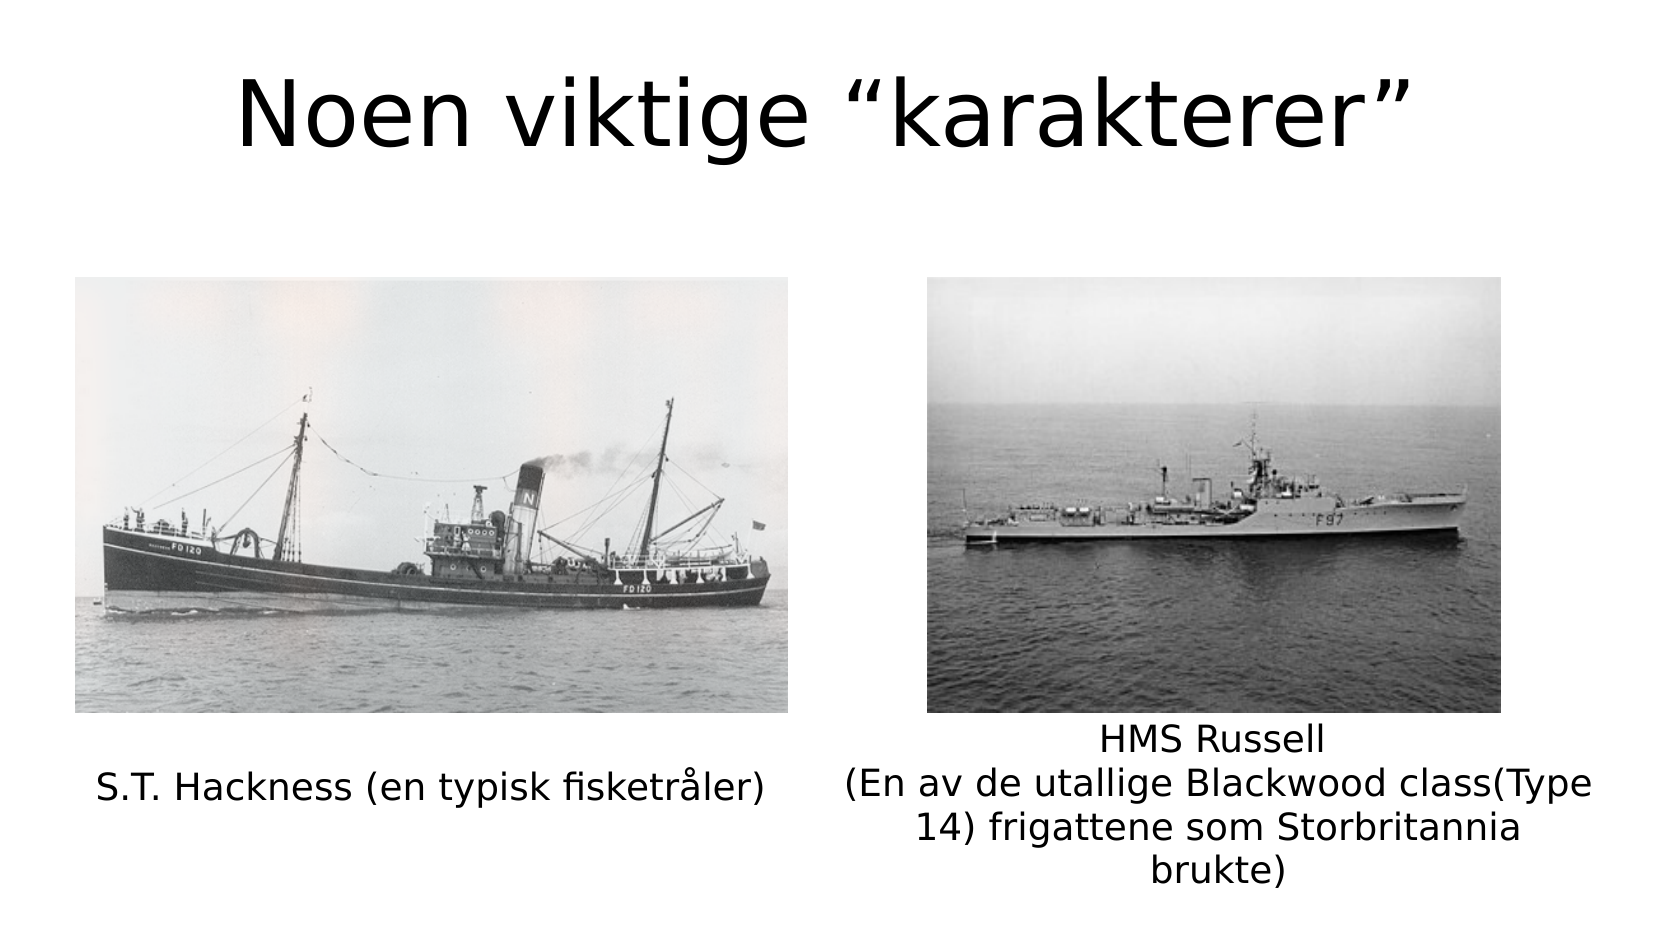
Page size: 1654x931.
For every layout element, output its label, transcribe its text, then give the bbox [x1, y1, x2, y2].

text_box HMS Russell (En av de utallige Blackwood class(Type 14) frigattene som Storbritannia brukte) [828, 710, 1609, 900]
picture [927, 277, 1501, 710]
text_box S.T. Hackness (en typisk fisketråler) [75, 712, 788, 863]
title Noen viktige “karakterer” [82, 37, 1571, 193]
picture [75, 277, 788, 712]
